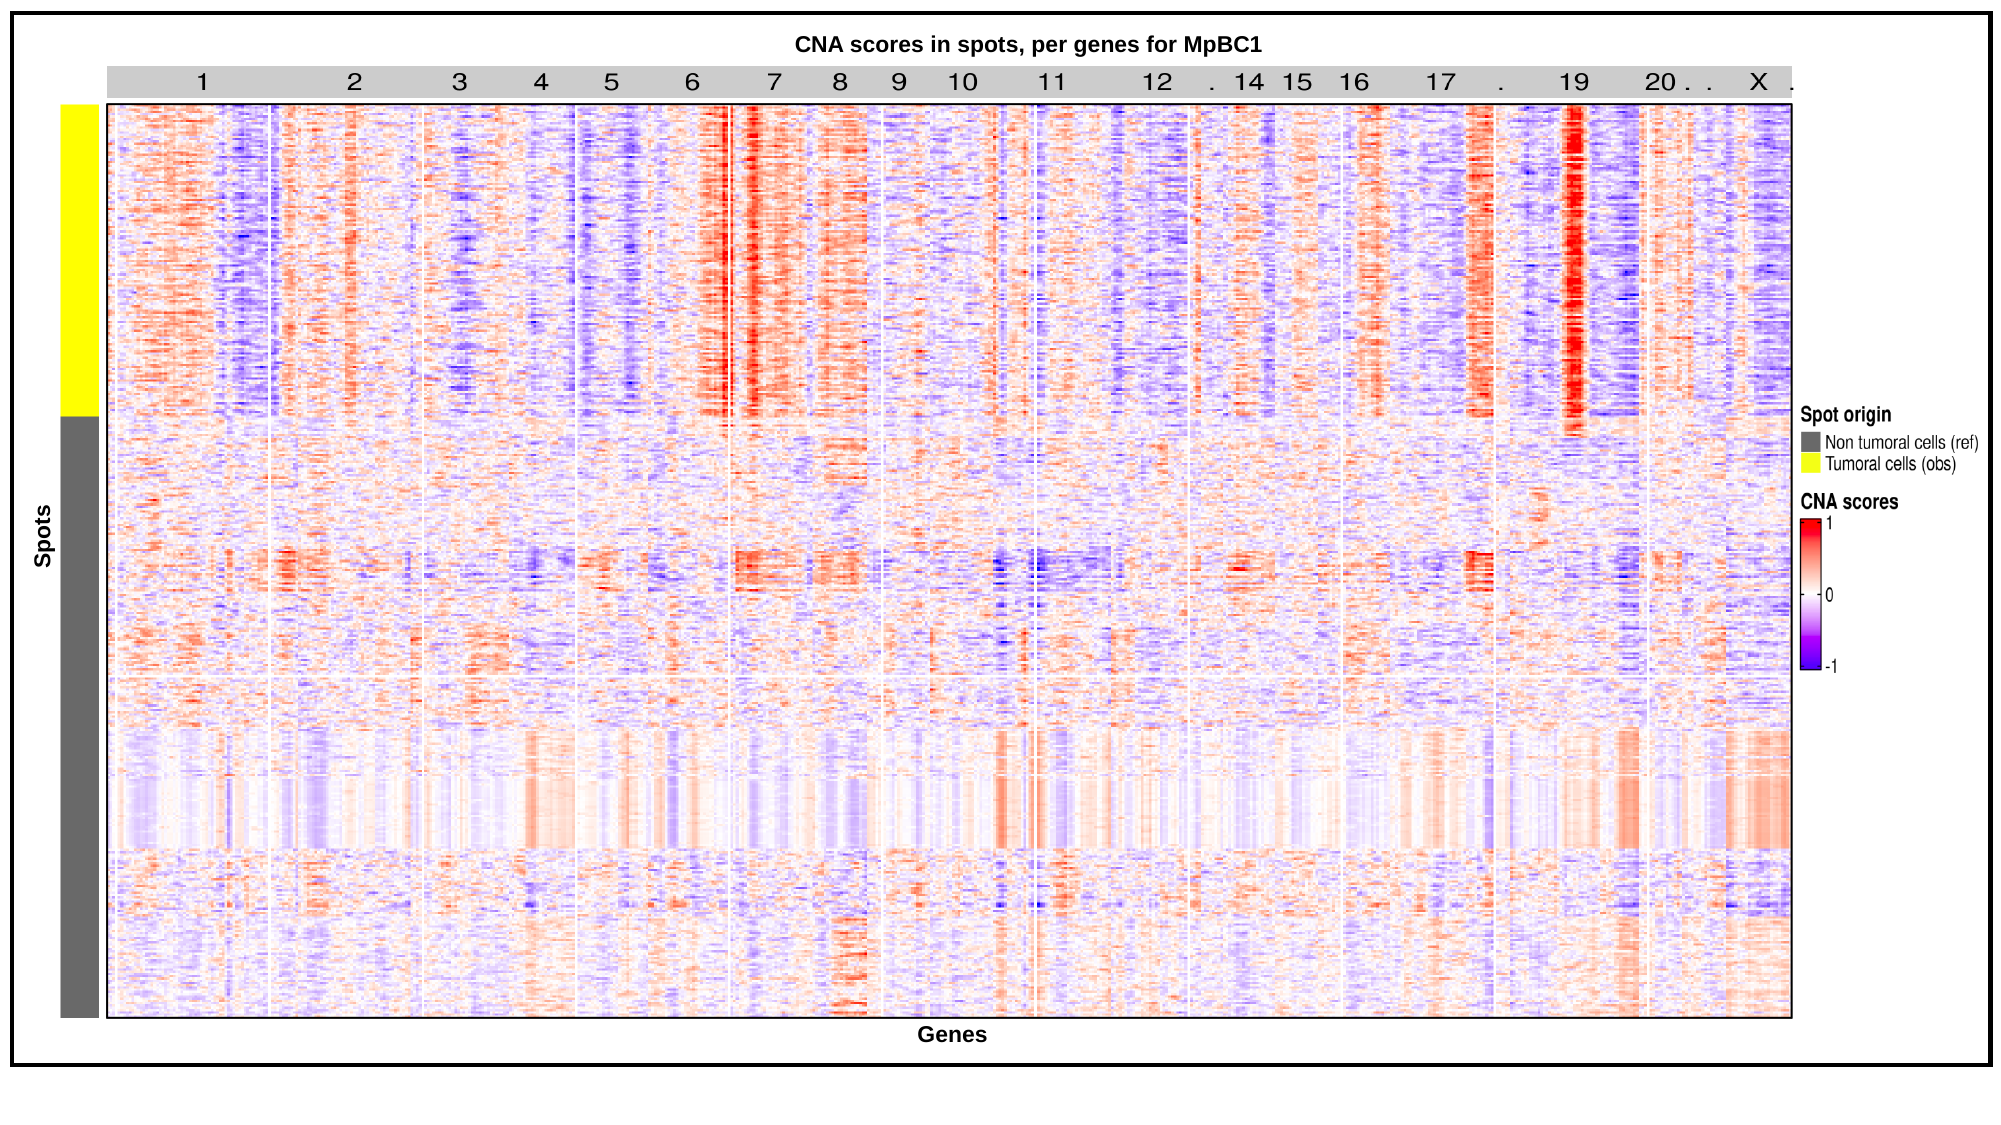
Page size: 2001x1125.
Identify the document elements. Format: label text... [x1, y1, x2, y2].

picture [45, 54, 1981, 1030]
text_box Spots [21, 447, 89, 584]
text_box CNA scores in spots, per genes for MpBC1 [780, 24, 1306, 91]
text_box Genes [902, 1014, 1038, 1080]
